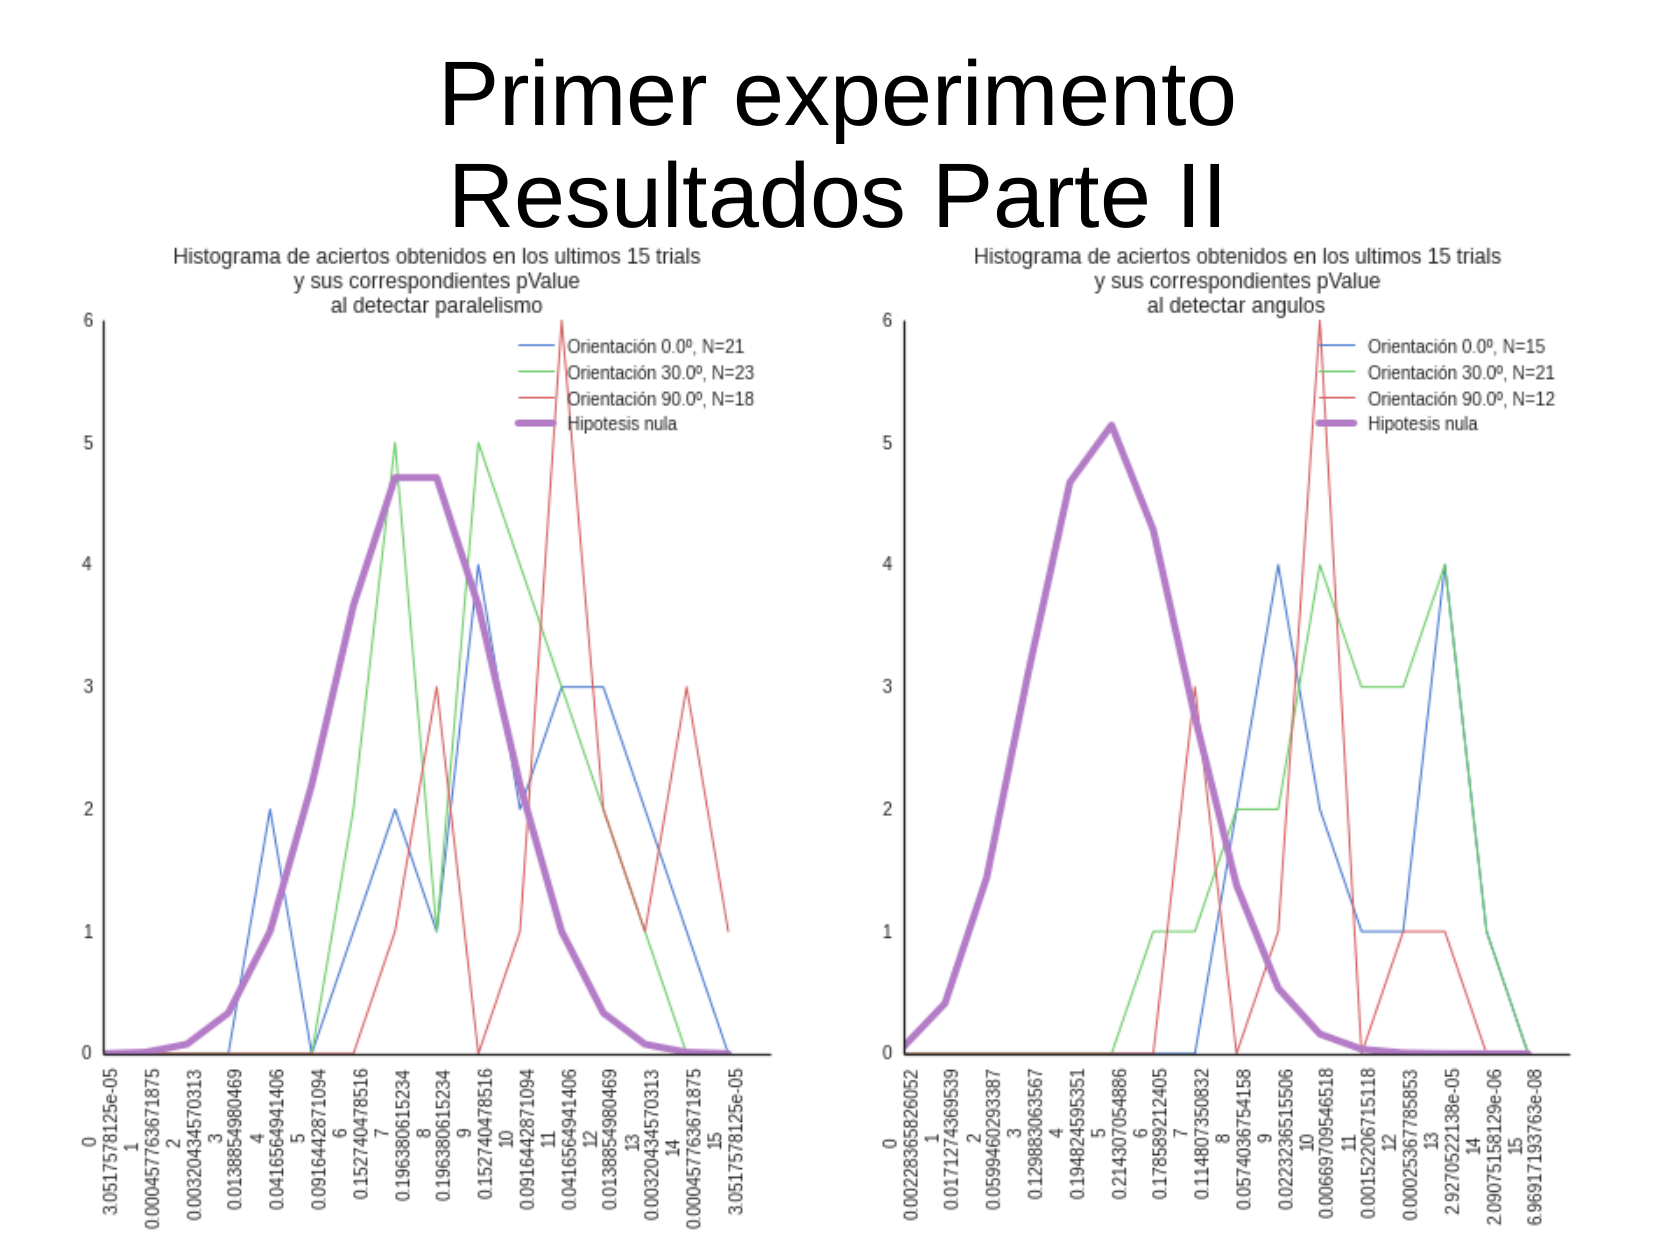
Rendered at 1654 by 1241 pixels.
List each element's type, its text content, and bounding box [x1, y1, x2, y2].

picture [70, 236, 1582, 1240]
title Primer experimento Resultados Parte II [94, 40, 1583, 249]
